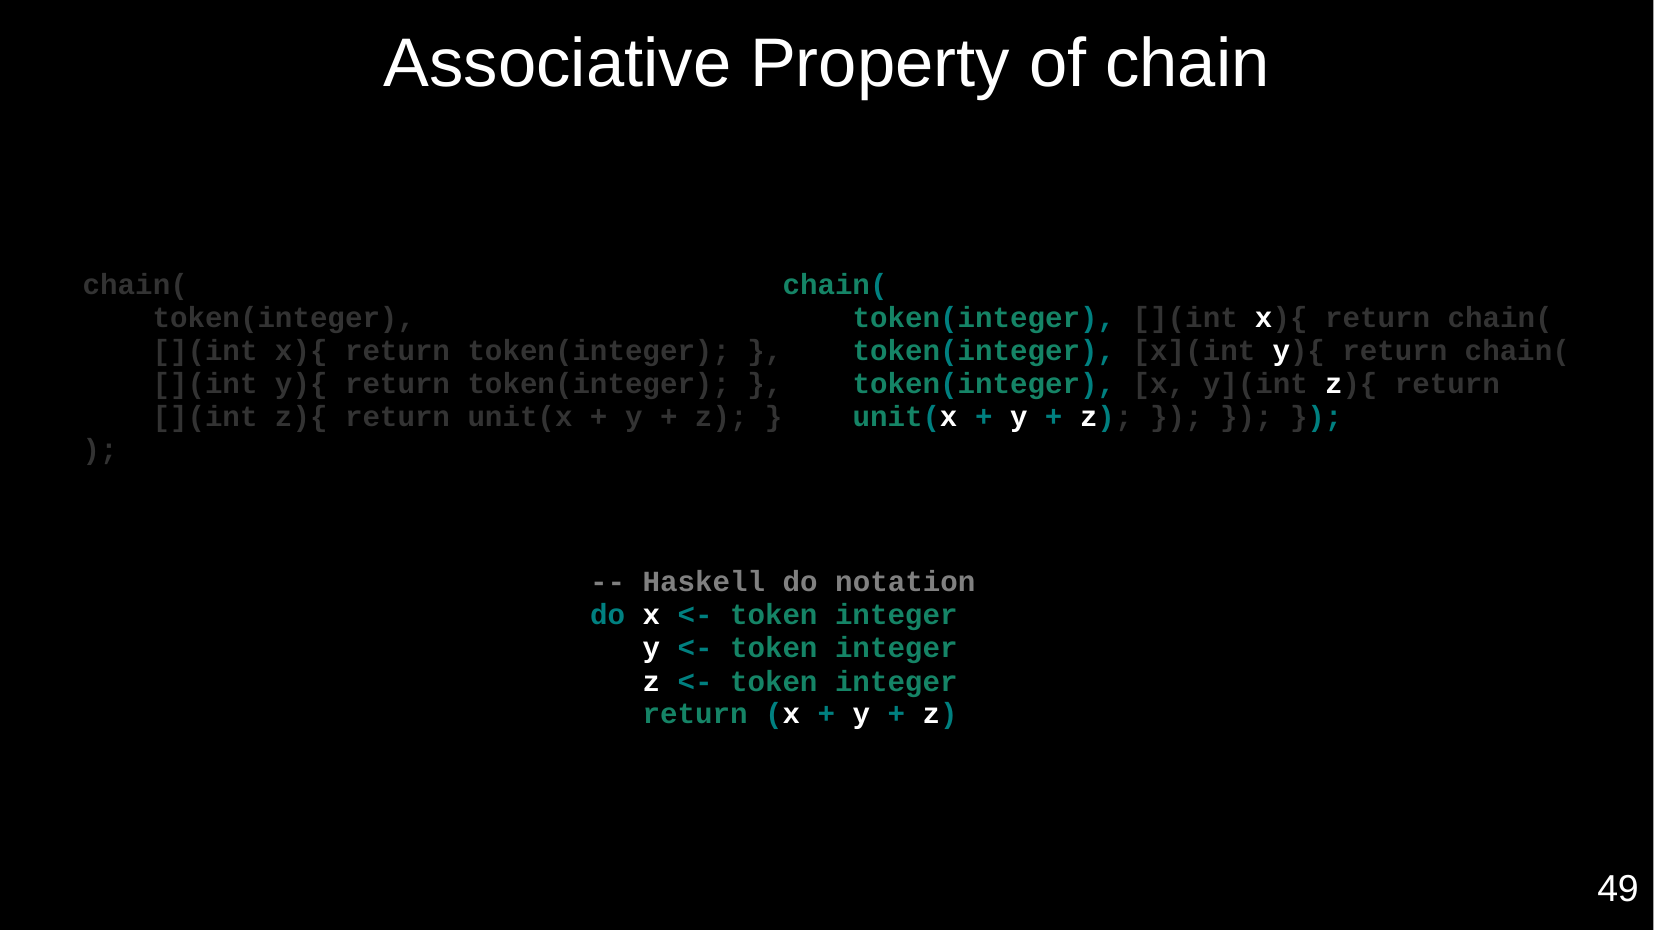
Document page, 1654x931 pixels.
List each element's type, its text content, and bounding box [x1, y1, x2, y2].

title Associative Property of chain [82, 4, 1571, 121]
subtitle chain( chain( token(integer), token(integer), [](int x){ return chain( [](int x){ return token(integer); }, token(integer), [x](int y){ return chain( [](int y){ return token(integer); }, token(integer), [x, y](int z){ return [](int z){ return unit(x + y + z); } unit(x + y + z); }); }); }); ); -- Haskell do notation do x <- token integer y <- token integer z <- token integer return (x + y + z) [82, 121, 1571, 898]
text_box <number> [1024, 860, 1654, 931]
